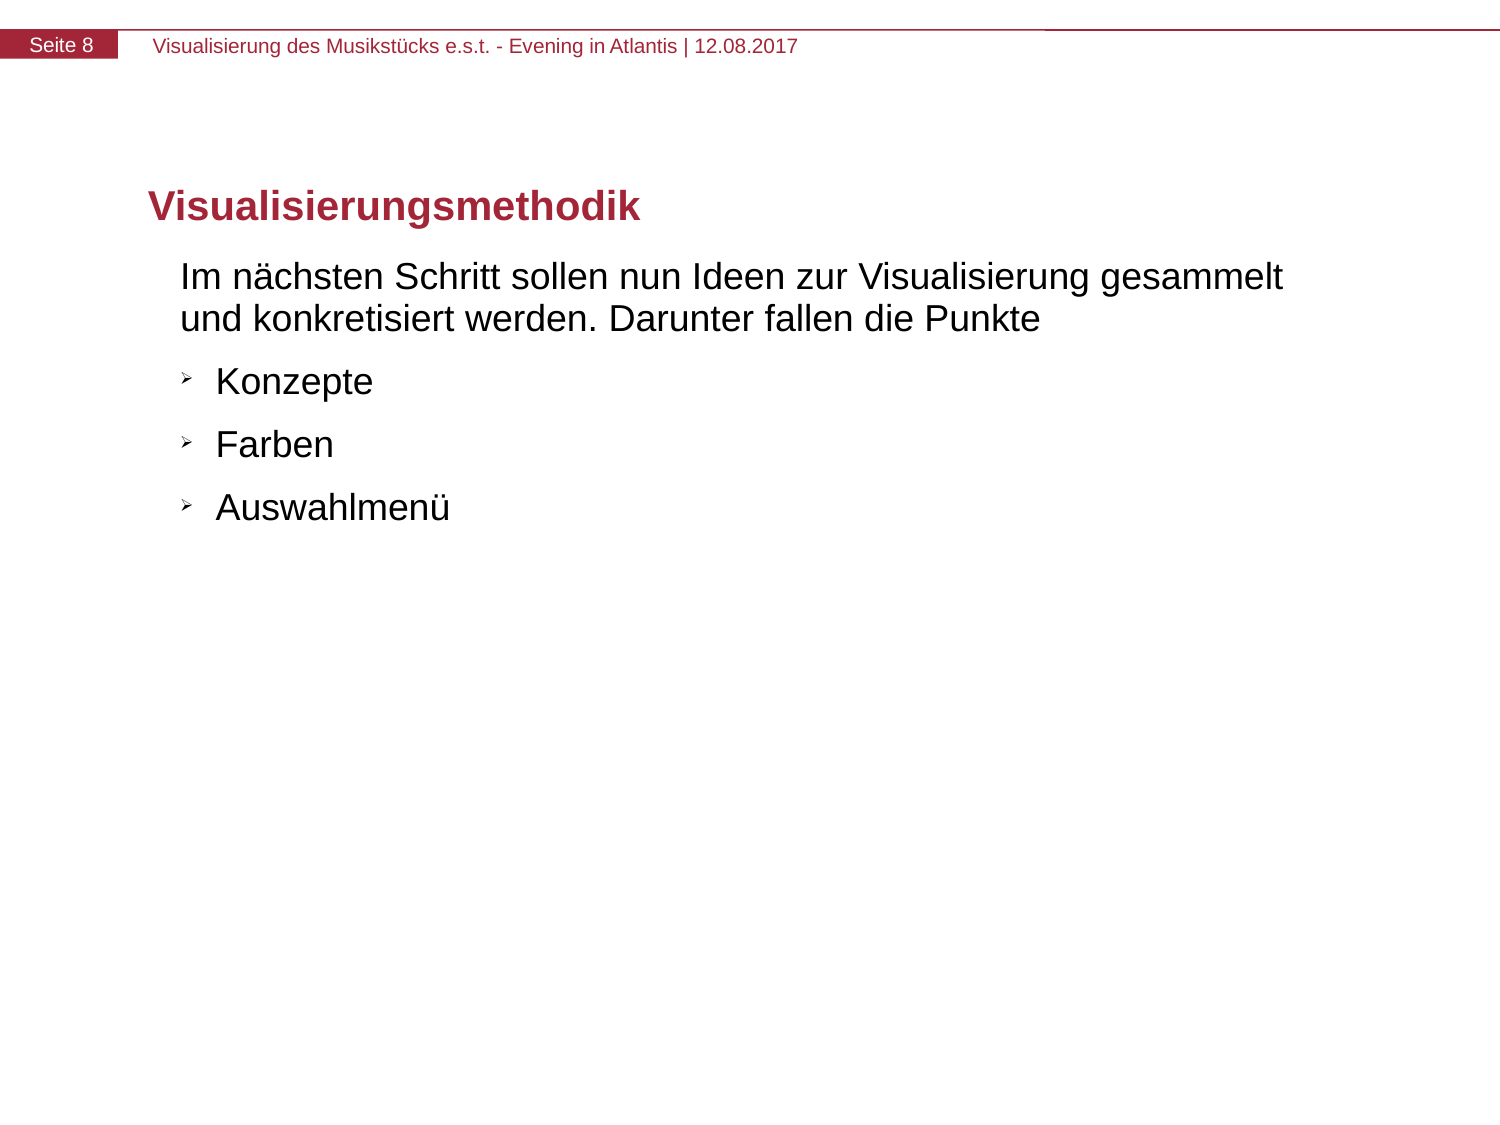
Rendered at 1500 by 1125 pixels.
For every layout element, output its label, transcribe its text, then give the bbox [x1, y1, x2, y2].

text_box Im nächsten Schritt sollen nun Ideen zur Visualisierung gesammelt und konkretisiert werden. Darunter fallen die Punkte Konzepte Farben Auswahlmenü [165, 248, 1359, 537]
title Visualisierungsmethodik [132, 150, 1413, 258]
